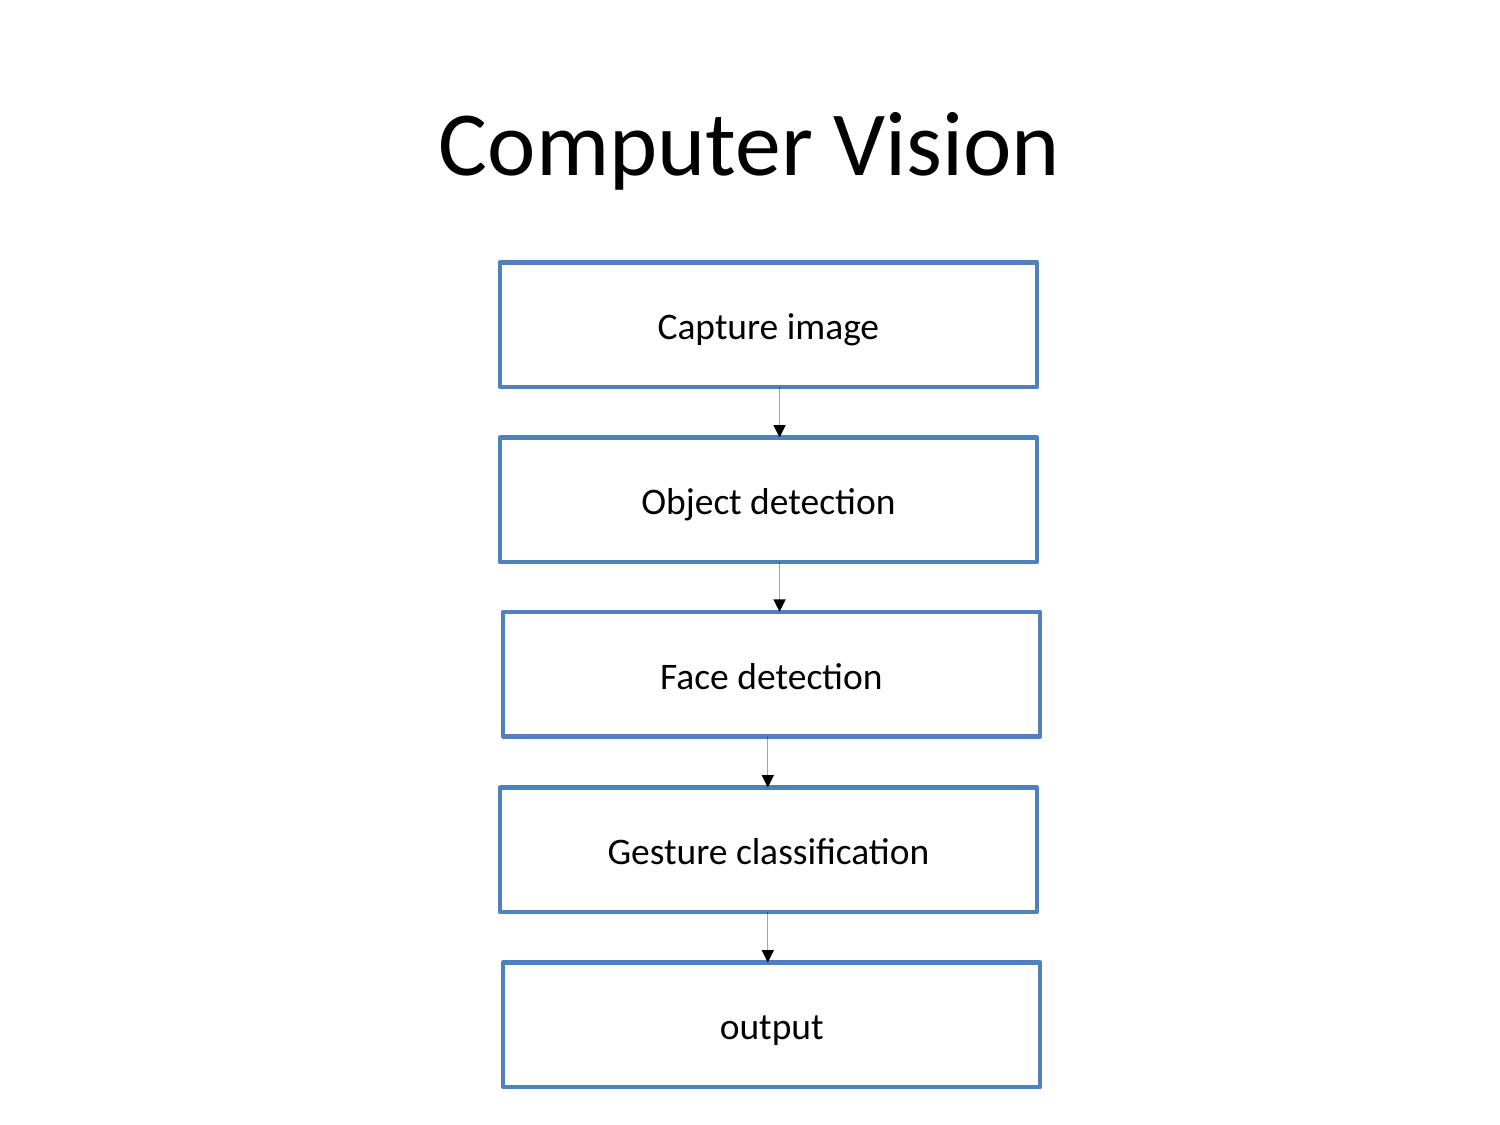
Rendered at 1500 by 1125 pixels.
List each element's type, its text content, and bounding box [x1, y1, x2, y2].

text_box Face detection [503, 611, 1041, 737]
text_box Capture image [499, 262, 1038, 388]
text_box Computer Vision [74, 45, 1425, 233]
text_box Gesture classification [499, 787, 1038, 913]
text_box Object detection [499, 437, 1038, 563]
text_box output [503, 962, 1041, 1088]
